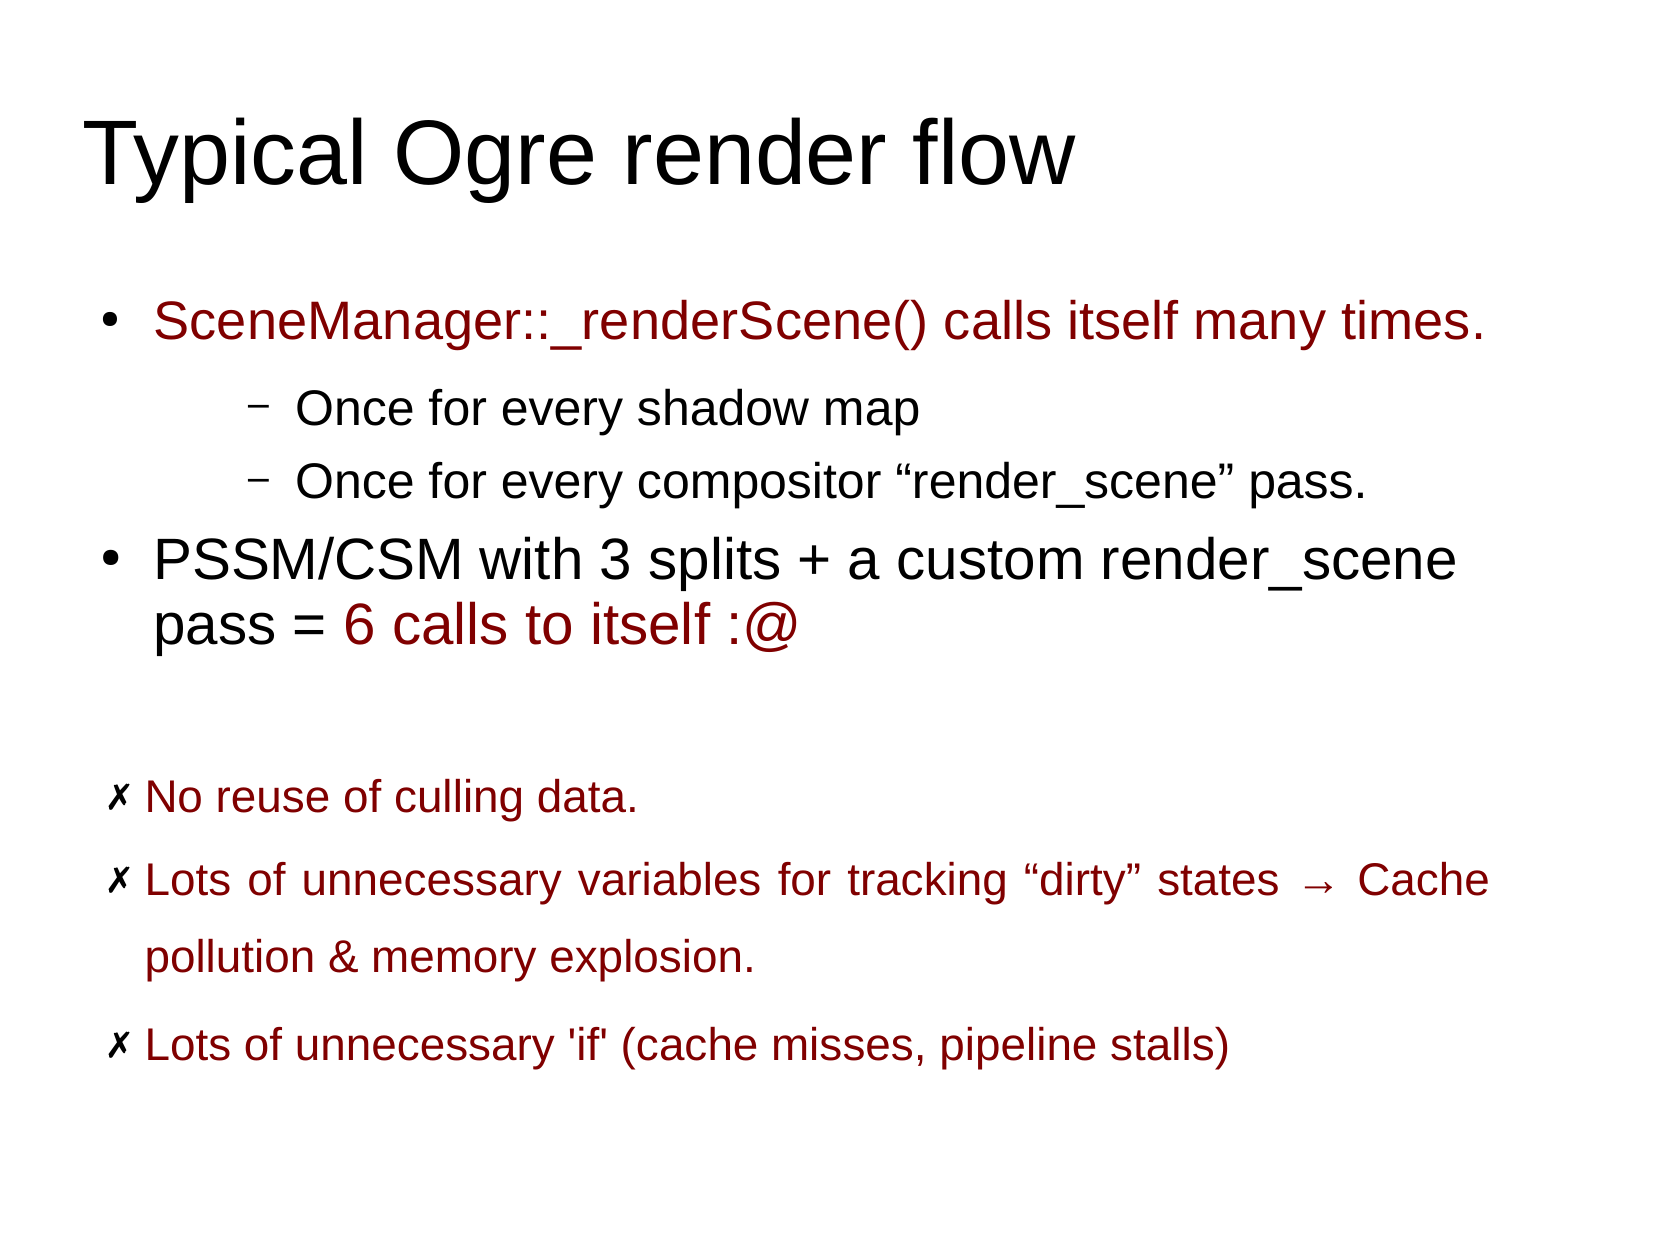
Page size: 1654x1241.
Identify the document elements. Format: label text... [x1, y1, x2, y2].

text_box No reuse of culling data. [59, 738, 1506, 805]
text_box Lots of unnecessary 'if' (cache misses, pipeline stalls) [59, 986, 1506, 1075]
list SceneManager::_renderScene() calls itself many times. Once for every shadow map Once for every compositor “render_scene” pass. PSSM/CSM with 3 splits + a custom render_scene pass = 6 calls to itself :@ [82, 290, 1571, 975]
list SceneManager::_renderScene() calls itself many times. Once for every shadow map Once for every compositor “render_scene” pass. PSSM/CSM with 3 splits + a custom render_scene pass = 6 calls to itself :@ [151, 964, 523, 975]
title Typical Ogre render flow [82, 49, 1571, 257]
list SceneManager::_renderScene() calls itself many times. Once for every shadow map Once for every compositor “render_scene” pass. PSSM/CSM with 3 splits + a custom render_scene pass = 6 calls to itself :@ [82, 805, 516, 820]
text_box Lots of unnecessary variables for tracking “dirty” states → Cache pollution & memory explosion. [59, 820, 1506, 964]
